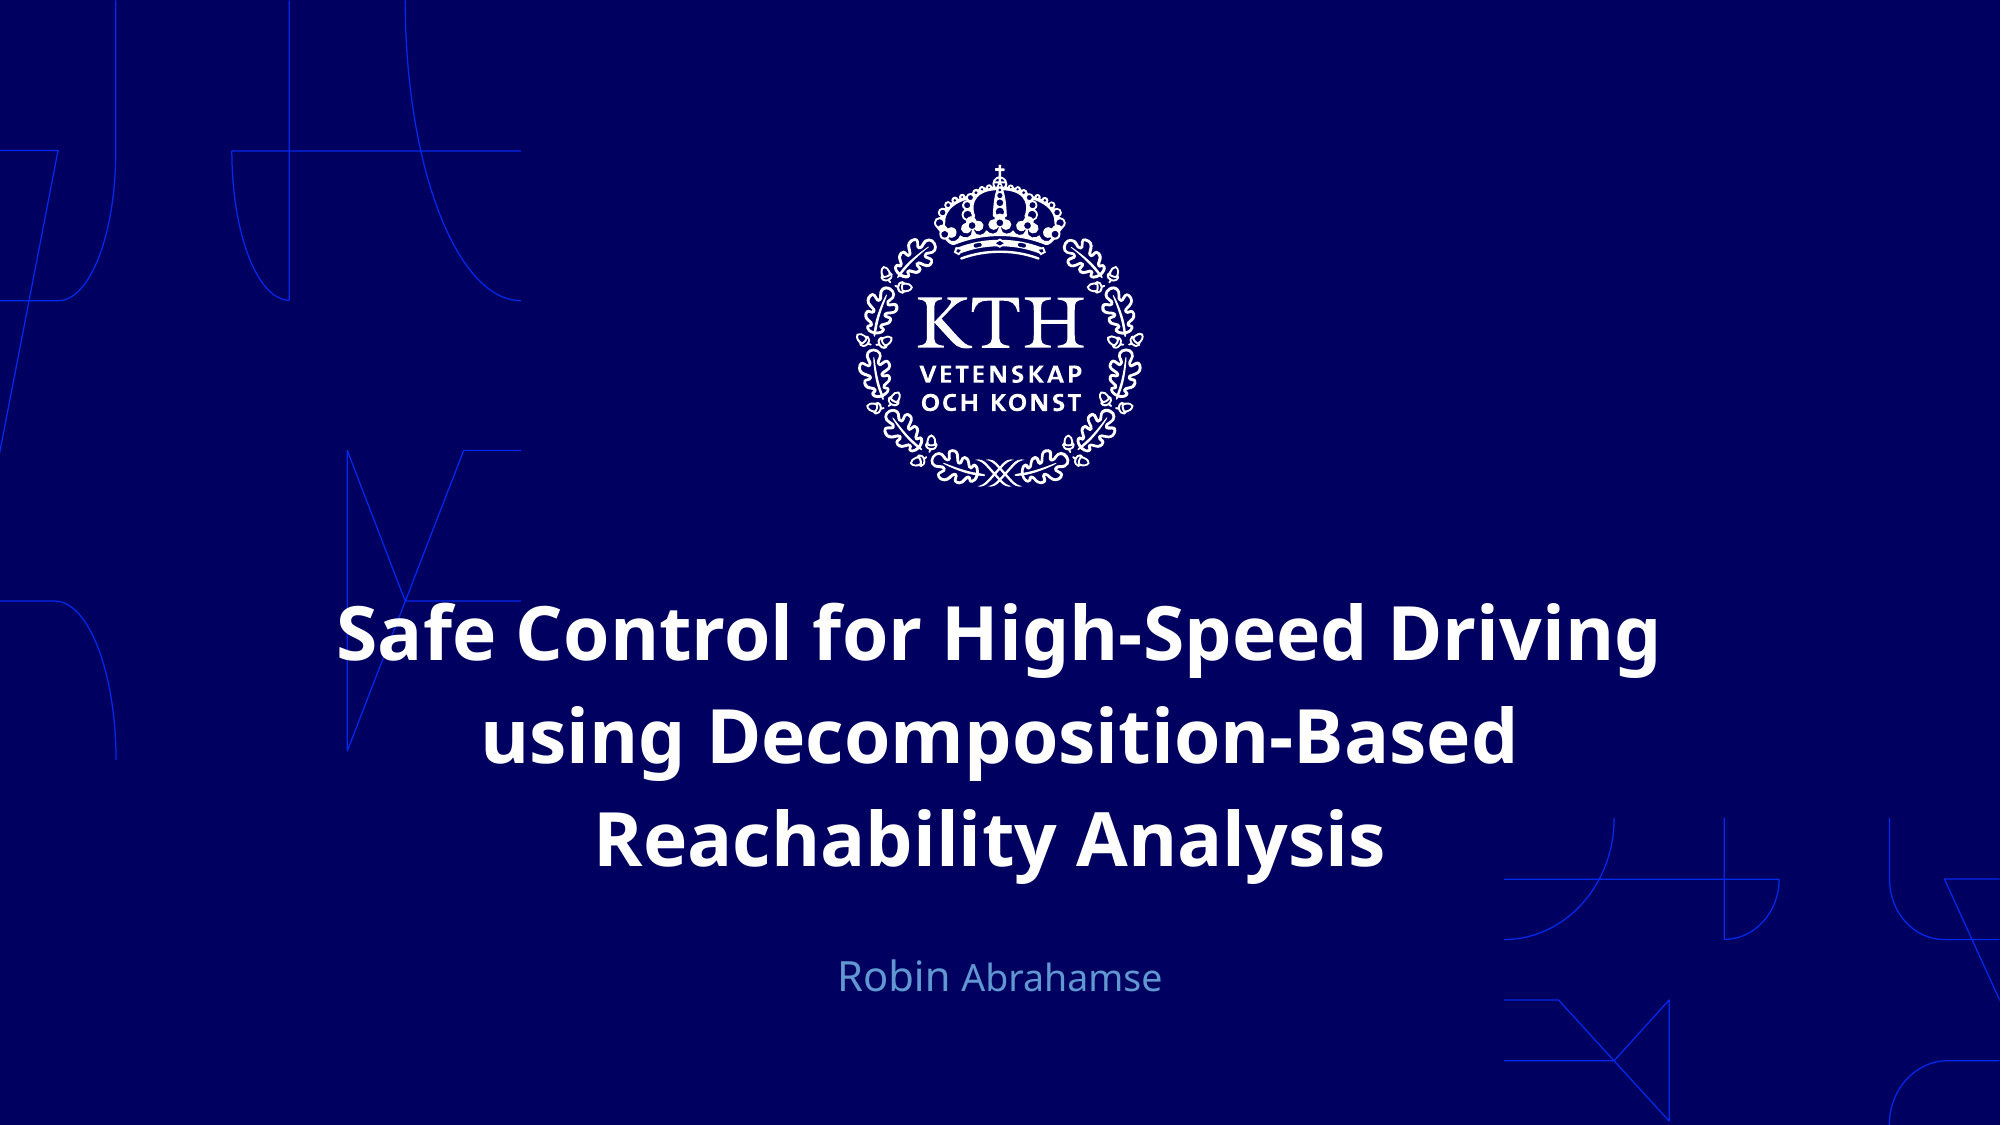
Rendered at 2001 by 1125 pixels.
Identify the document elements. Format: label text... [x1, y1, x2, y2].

title Safe Control for High-Speed Driving using Decomposition-Based Reachability Analysis [278, 585, 1722, 858]
subtitle Robin Abrahamse [349, 947, 1650, 1024]
